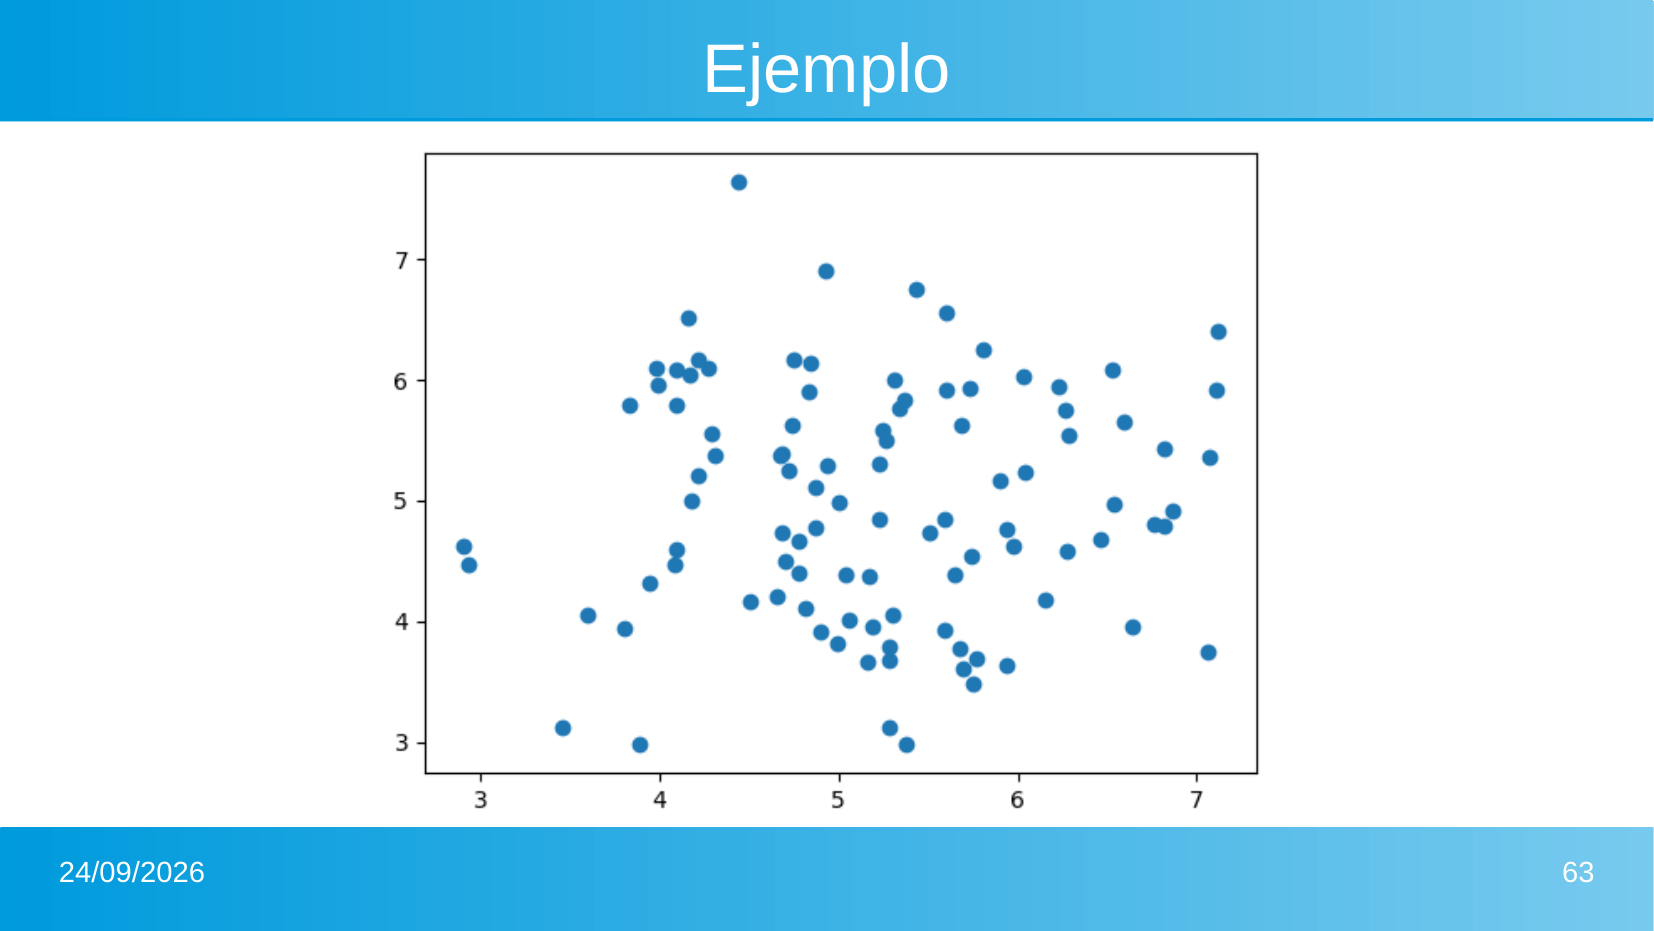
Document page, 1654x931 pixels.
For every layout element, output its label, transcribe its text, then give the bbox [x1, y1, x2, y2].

title Ejemplo [59, 29, 1595, 108]
picture [388, 145, 1265, 818]
